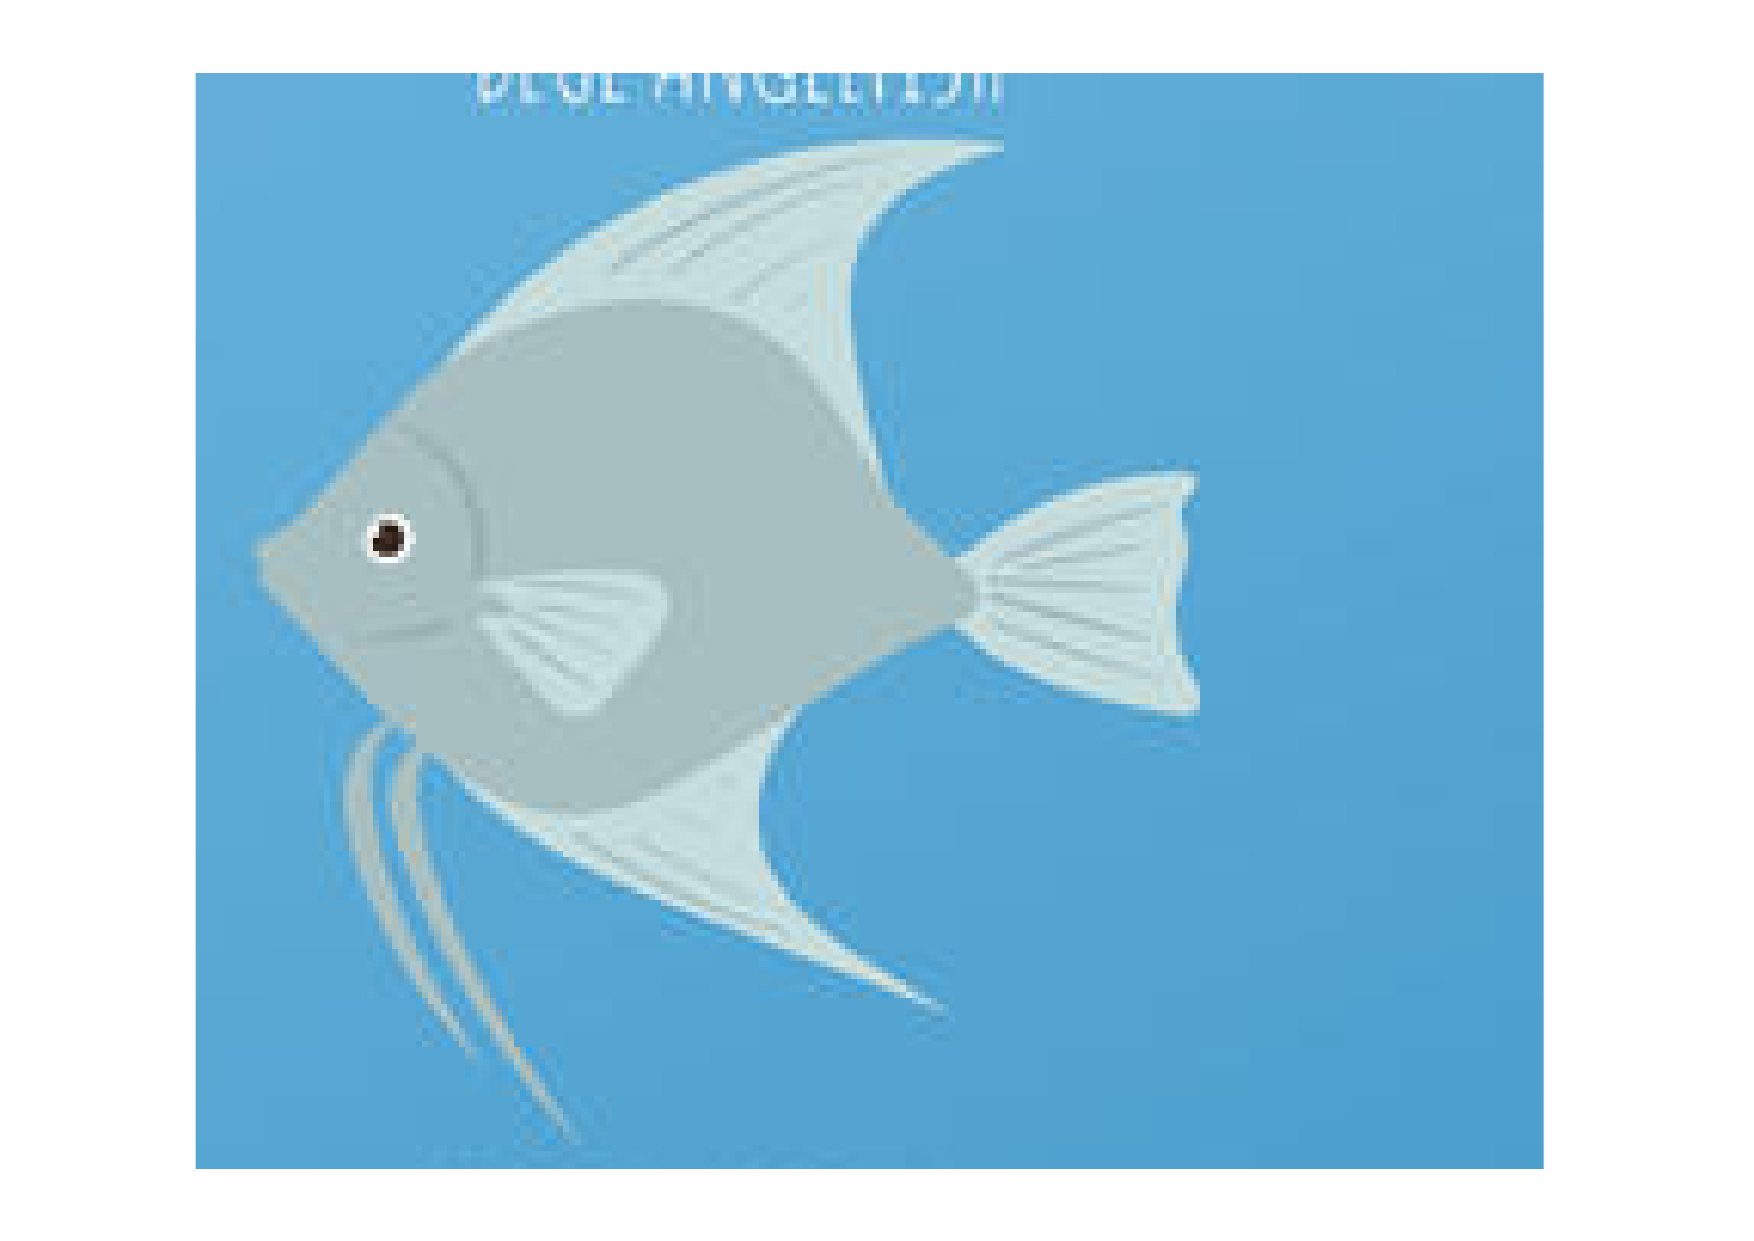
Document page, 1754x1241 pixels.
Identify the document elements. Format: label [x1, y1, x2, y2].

picture [195, 73, 1544, 1169]
